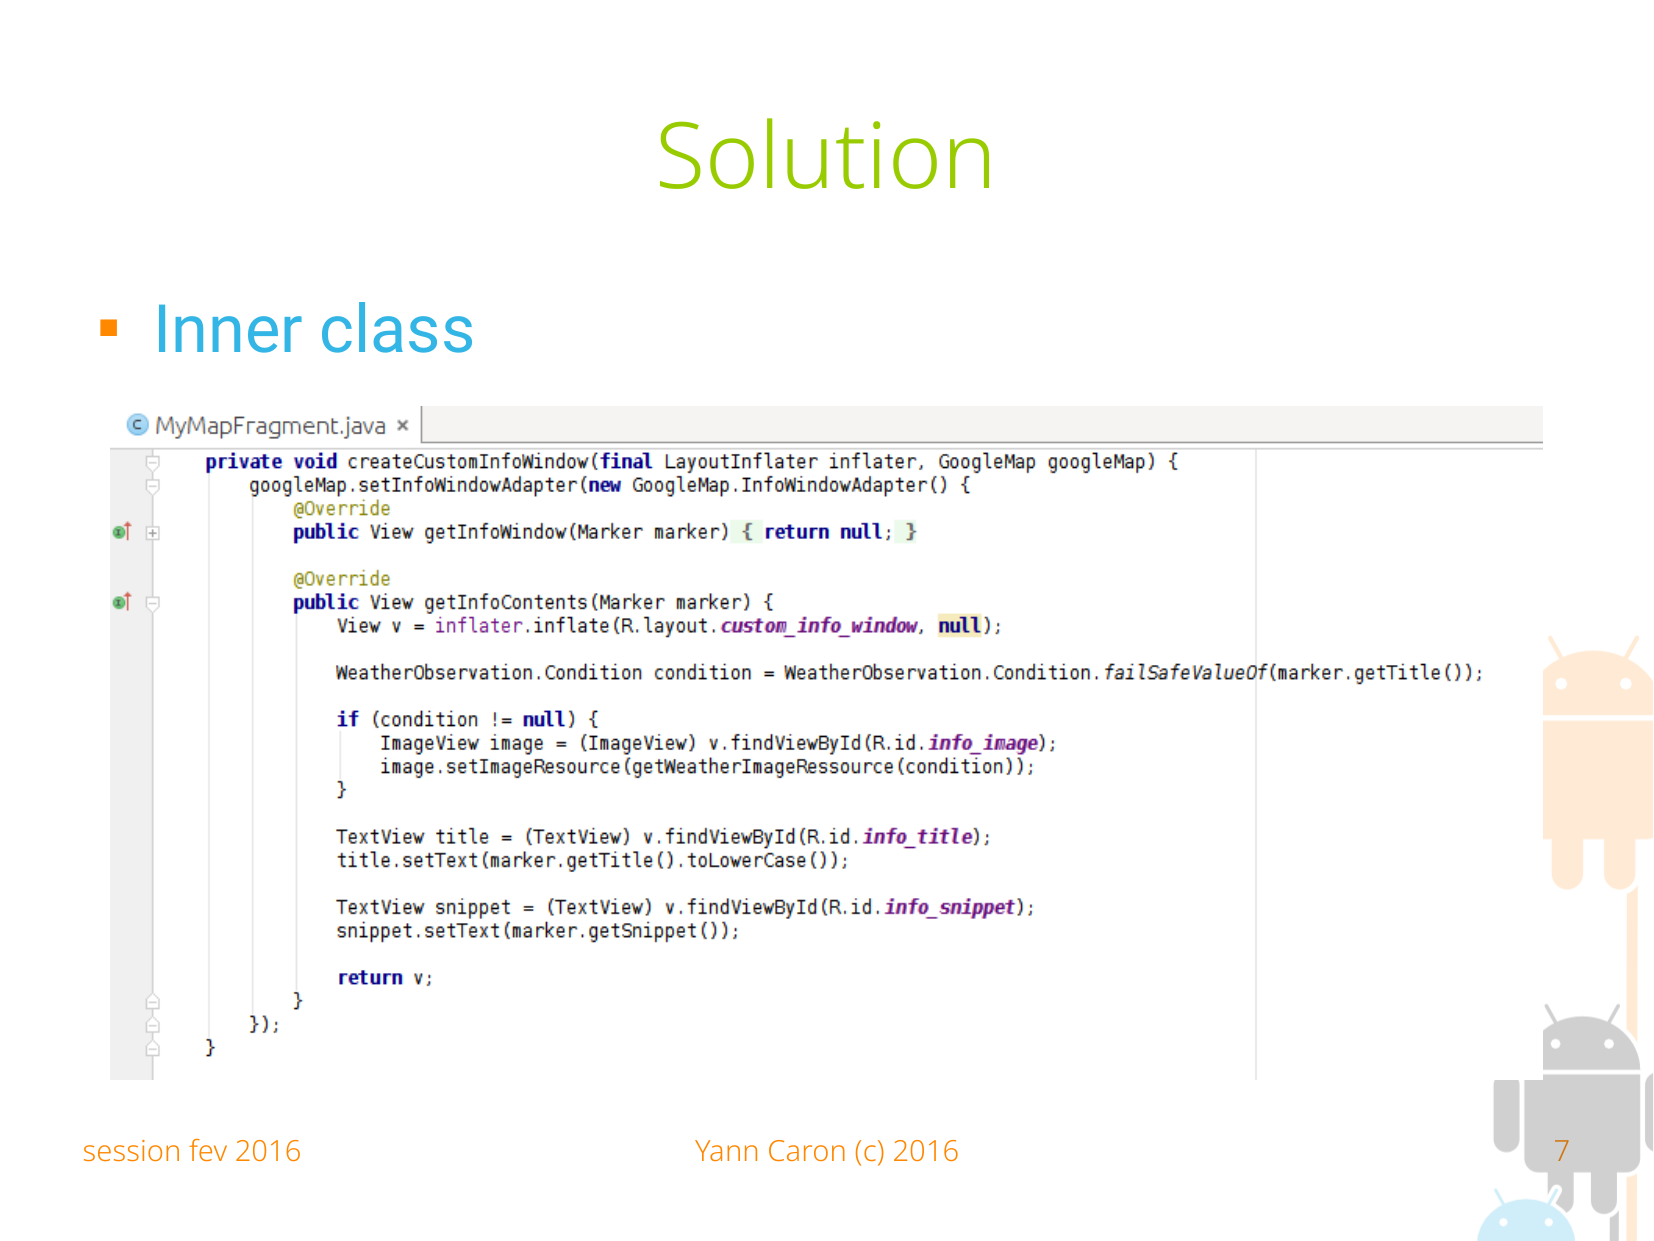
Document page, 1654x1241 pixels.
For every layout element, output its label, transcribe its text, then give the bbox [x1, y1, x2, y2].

title Solution [82, 49, 1571, 257]
picture [110, 406, 1654, 1241]
list Inner class [82, 290, 1571, 1010]
